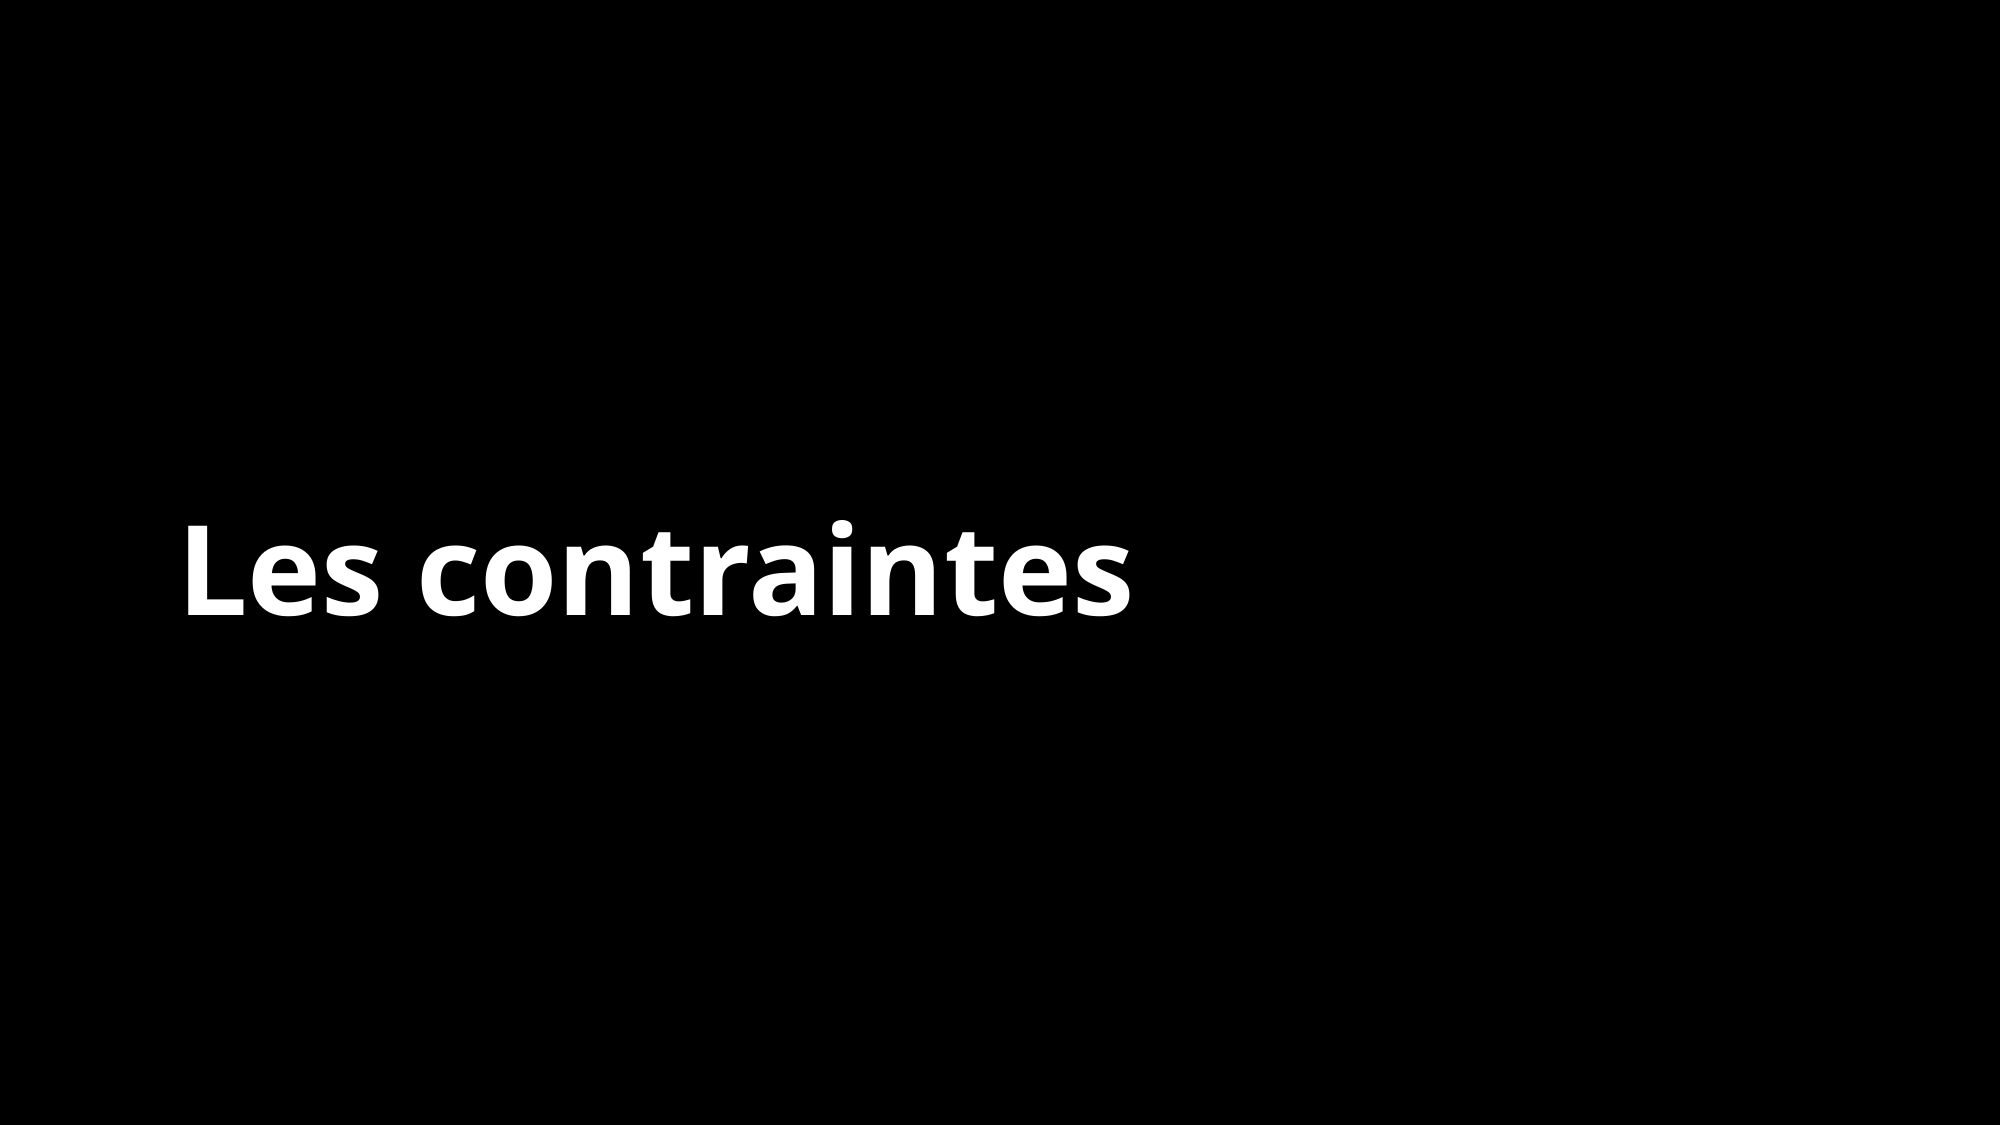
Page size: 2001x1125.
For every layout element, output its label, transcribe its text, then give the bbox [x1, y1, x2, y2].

text_box Les contraintes [0, 0, 2000, 1125]
